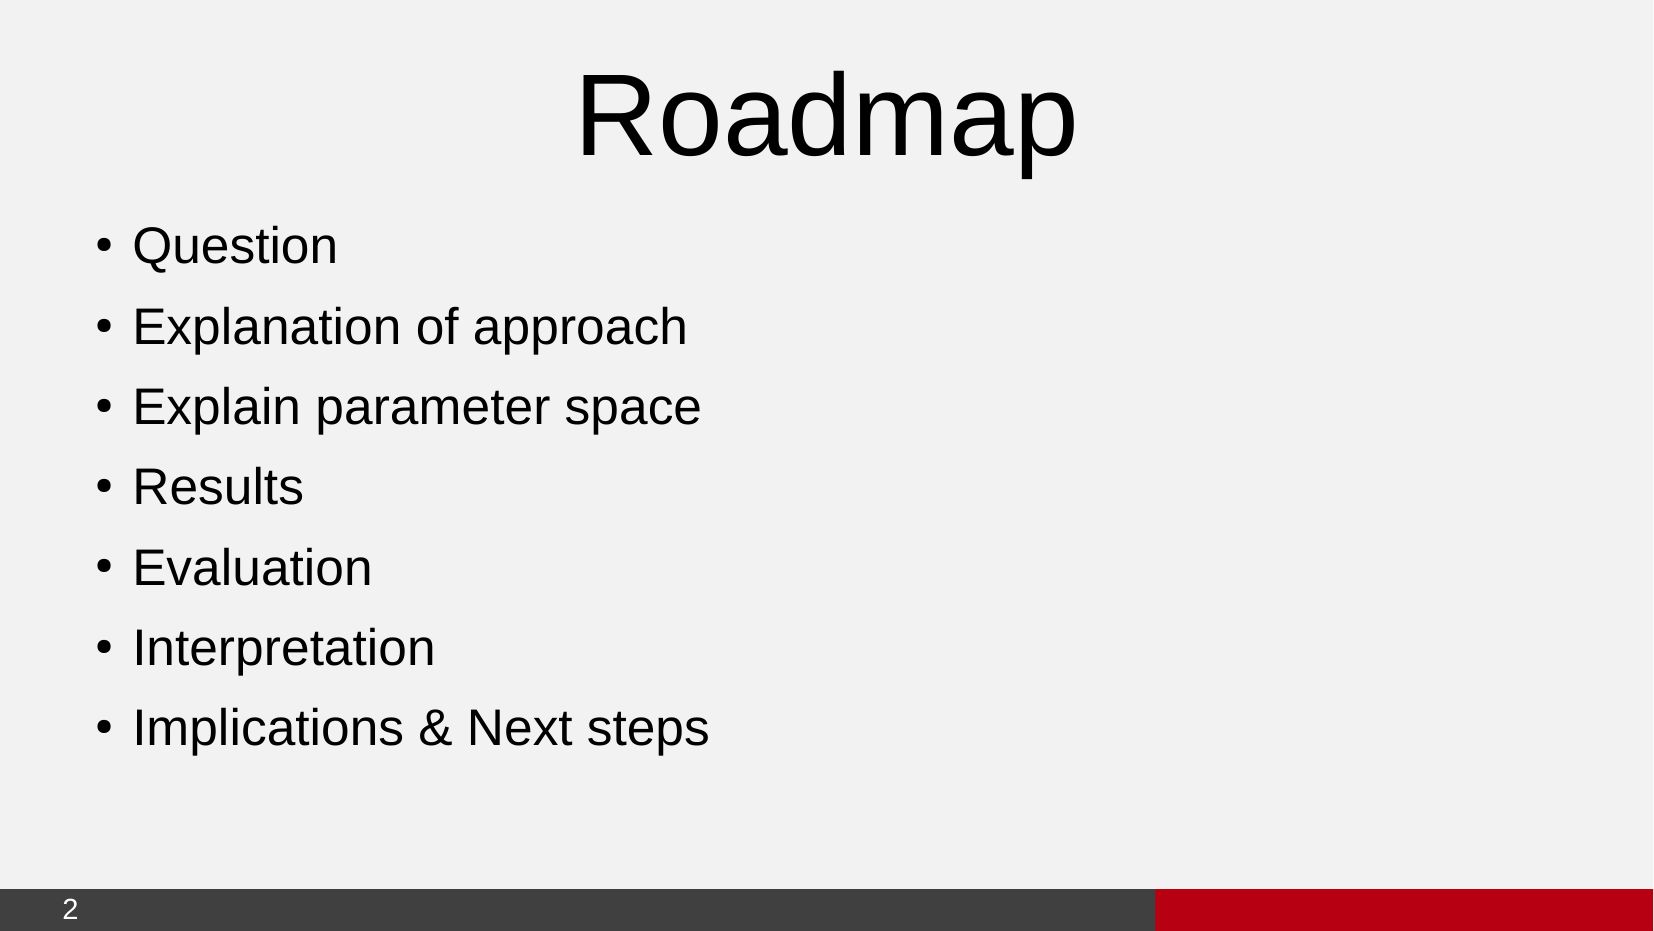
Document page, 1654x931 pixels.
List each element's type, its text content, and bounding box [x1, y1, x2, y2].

list Question Explanation of approach Explain parameter space Results Evaluation Interpretation Implications & Next steps [82, 217, 1571, 757]
title Roadmap [82, 37, 1571, 193]
